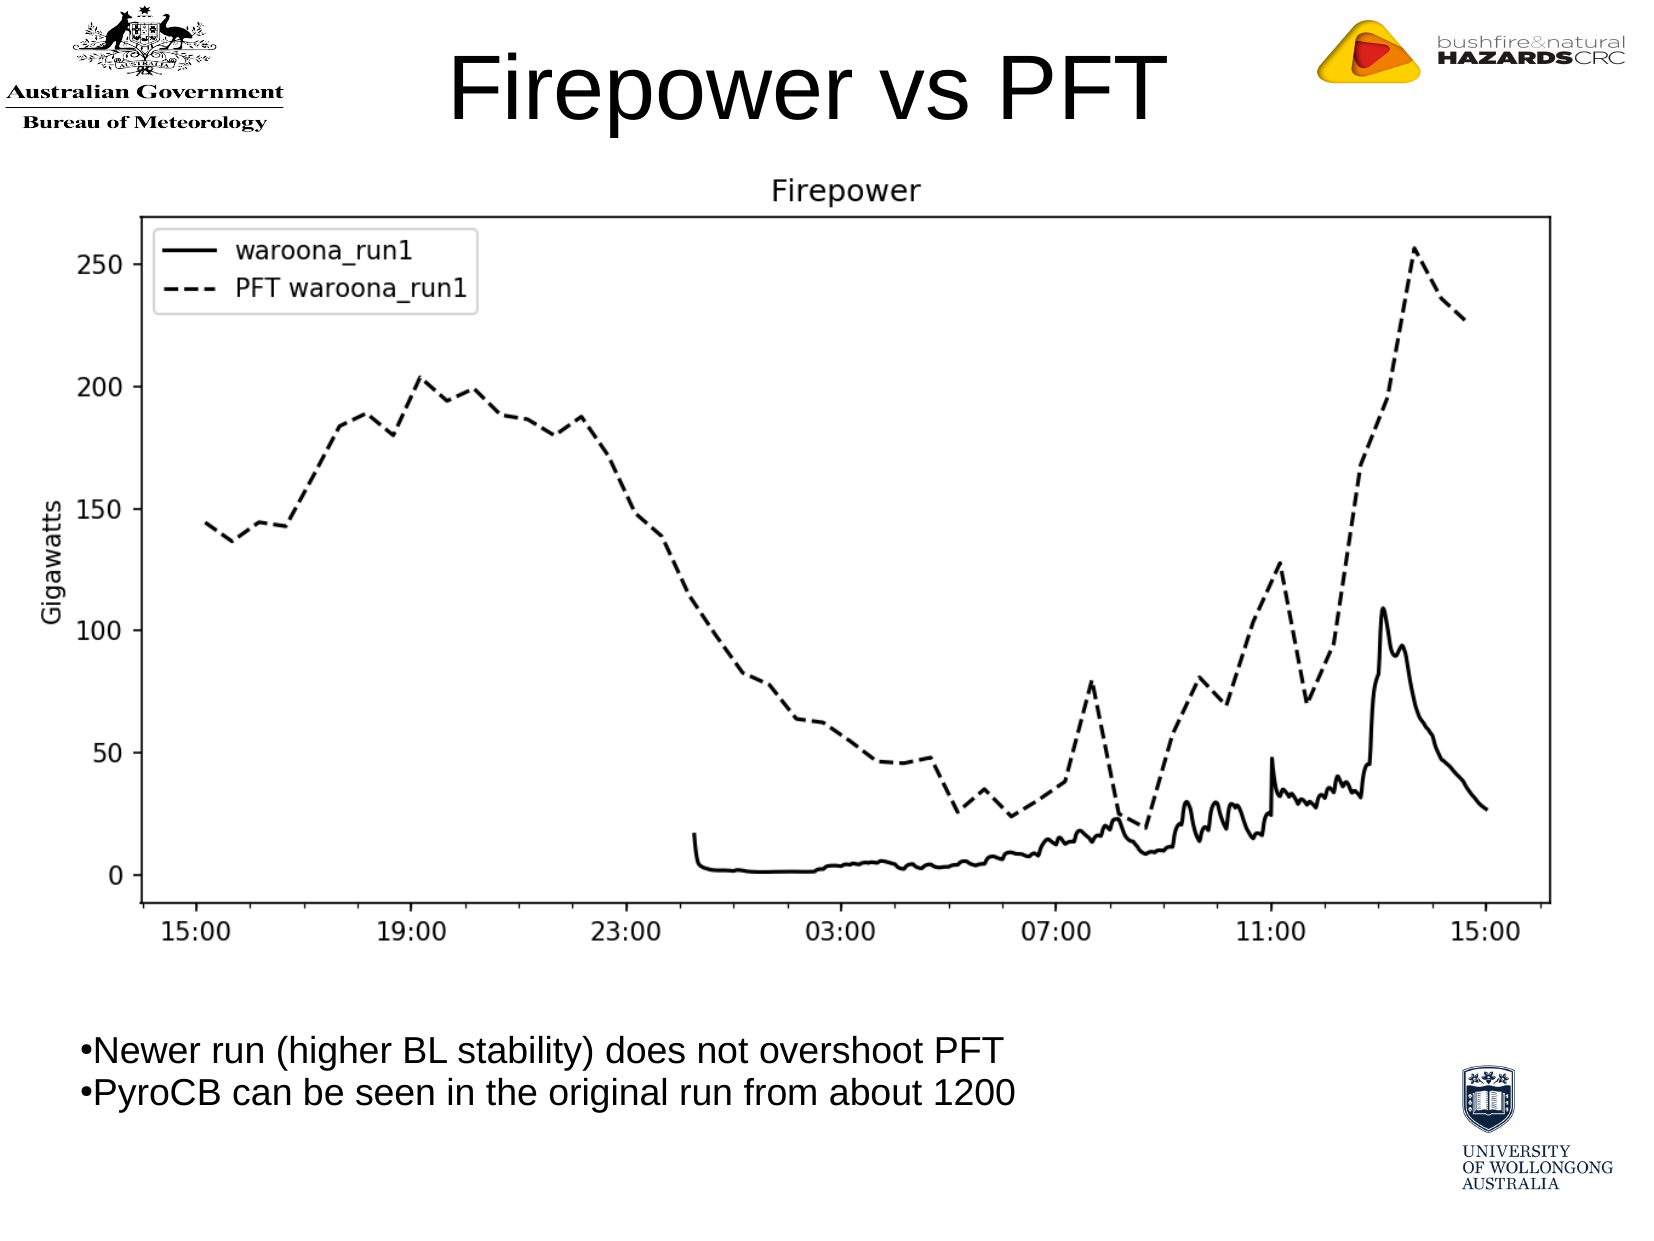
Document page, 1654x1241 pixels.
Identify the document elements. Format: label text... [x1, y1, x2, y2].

picture [23, 161, 1583, 963]
picture [1433, 1023, 1642, 1232]
text_box Newer run (higher BL stability) does not overshoot PFT PyroCB can be seen in the original run from about 1200 [64, 980, 1589, 1164]
title Firepower vs PFT [289, 0, 1329, 161]
picture [1329, 8, 1642, 95]
picture [5, 5, 284, 132]
